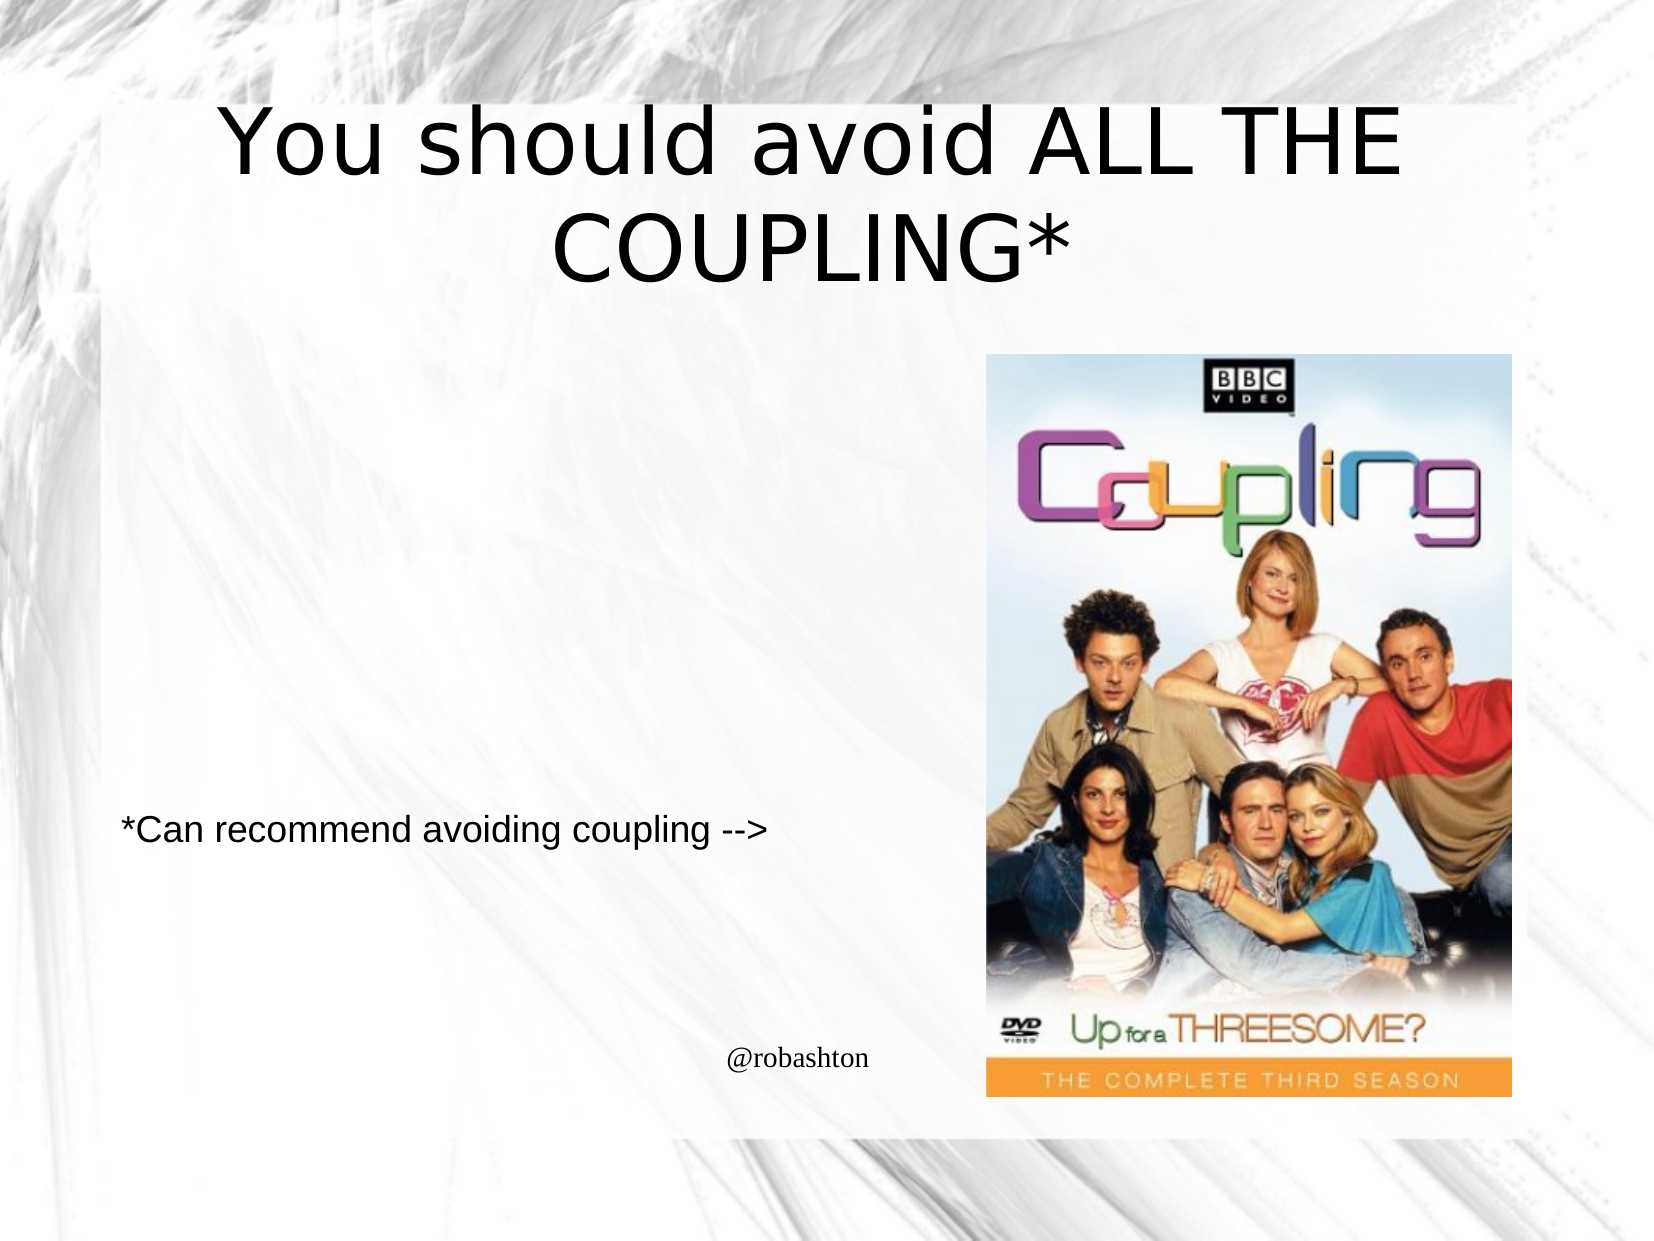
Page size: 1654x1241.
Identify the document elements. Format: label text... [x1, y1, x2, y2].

text_box *Can recommend avoiding coupling --> [35, 801, 861, 1241]
picture [0, 0, 1654, 1241]
title You should avoid ALL THE COUPLING* [118, 89, 1506, 304]
